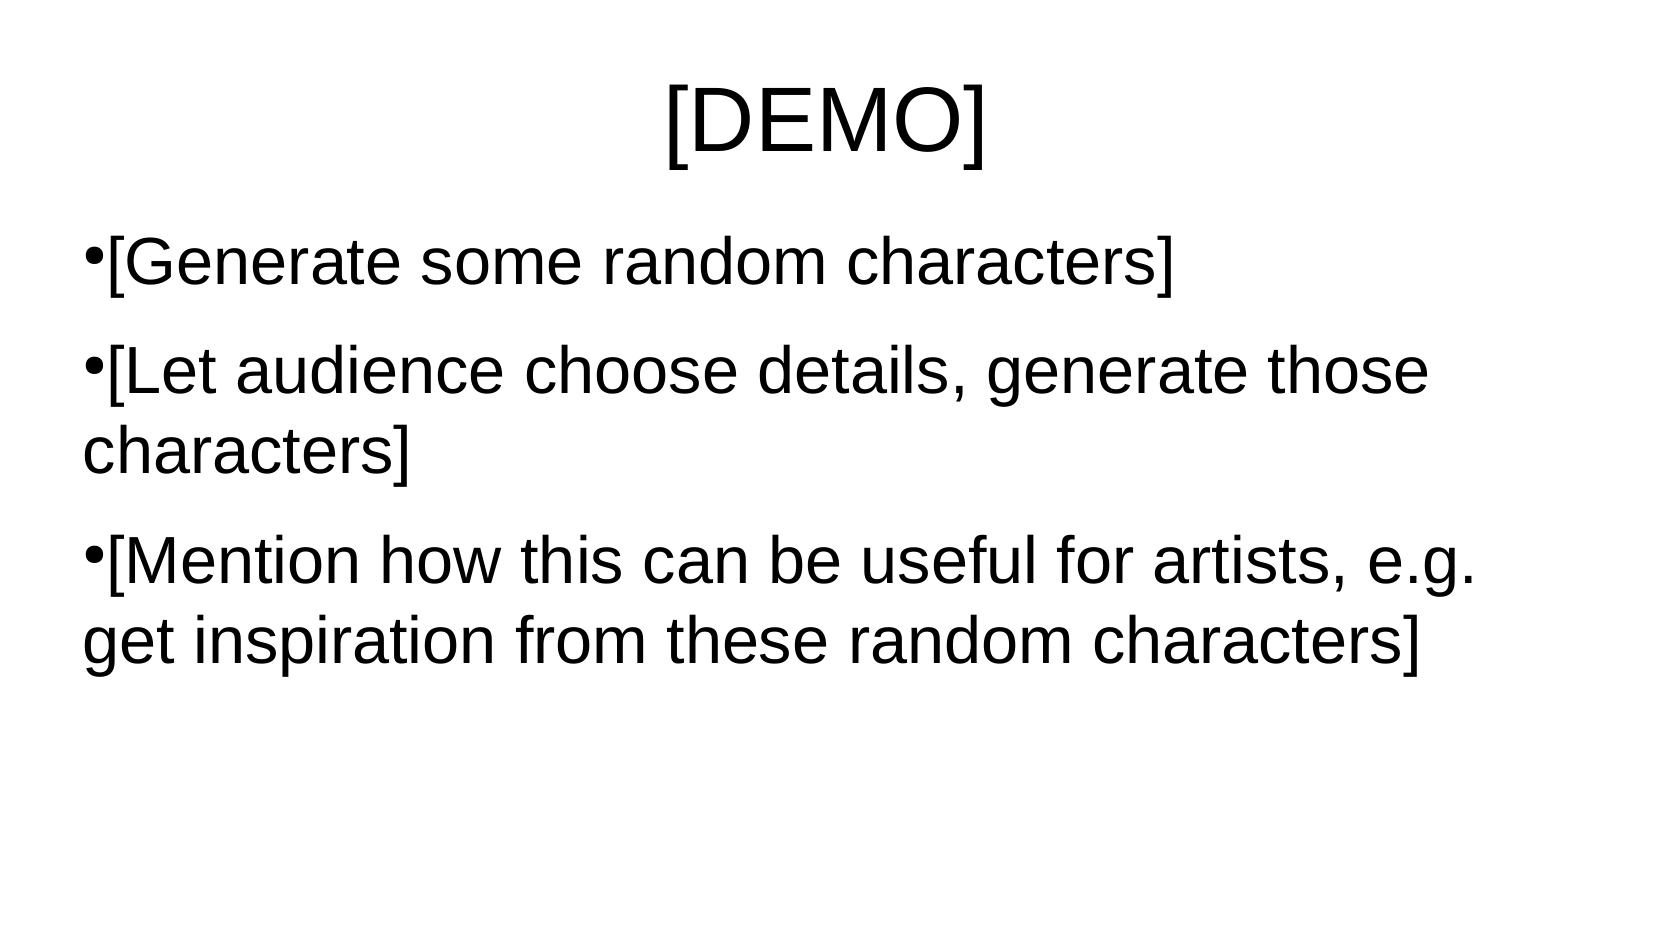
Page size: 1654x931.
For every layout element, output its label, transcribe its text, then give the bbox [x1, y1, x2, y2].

title [DEMO] [82, 37, 1571, 193]
list [Generate some random characters] [Let audience choose details, generate those characters] [Mention how this can be useful for artists, e.g. get inspiration from these random characters] [82, 217, 1571, 758]
